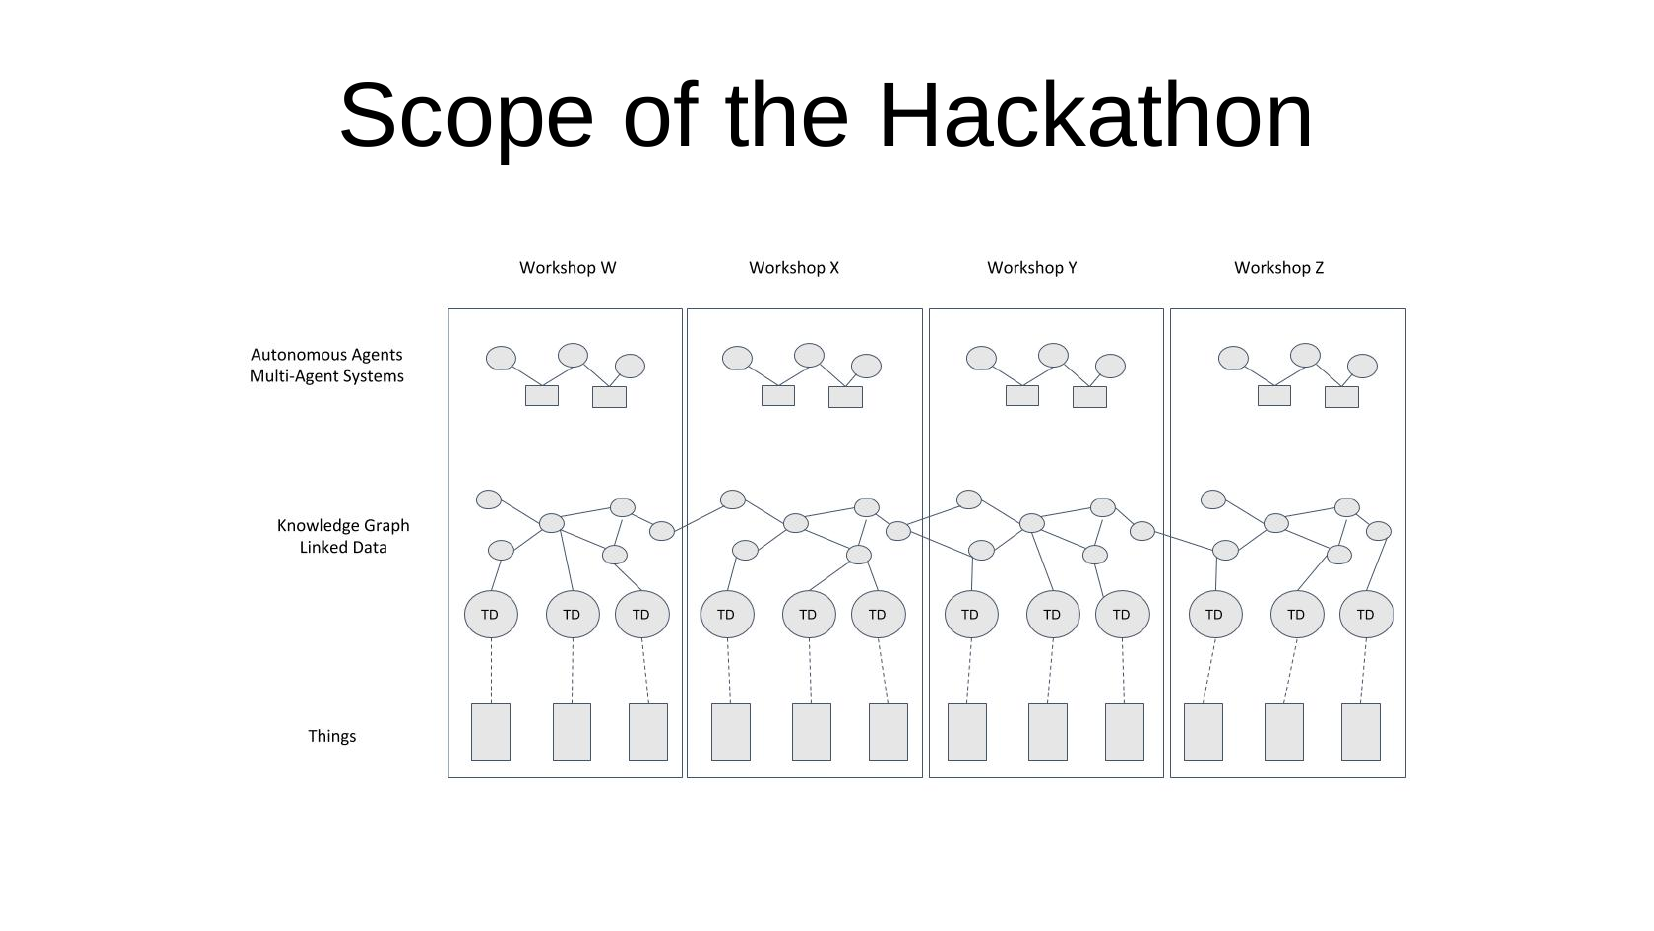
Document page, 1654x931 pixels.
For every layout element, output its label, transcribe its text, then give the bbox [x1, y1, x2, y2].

title Scope of the Hackathon [82, 37, 1571, 193]
picture [197, 193, 1457, 886]
